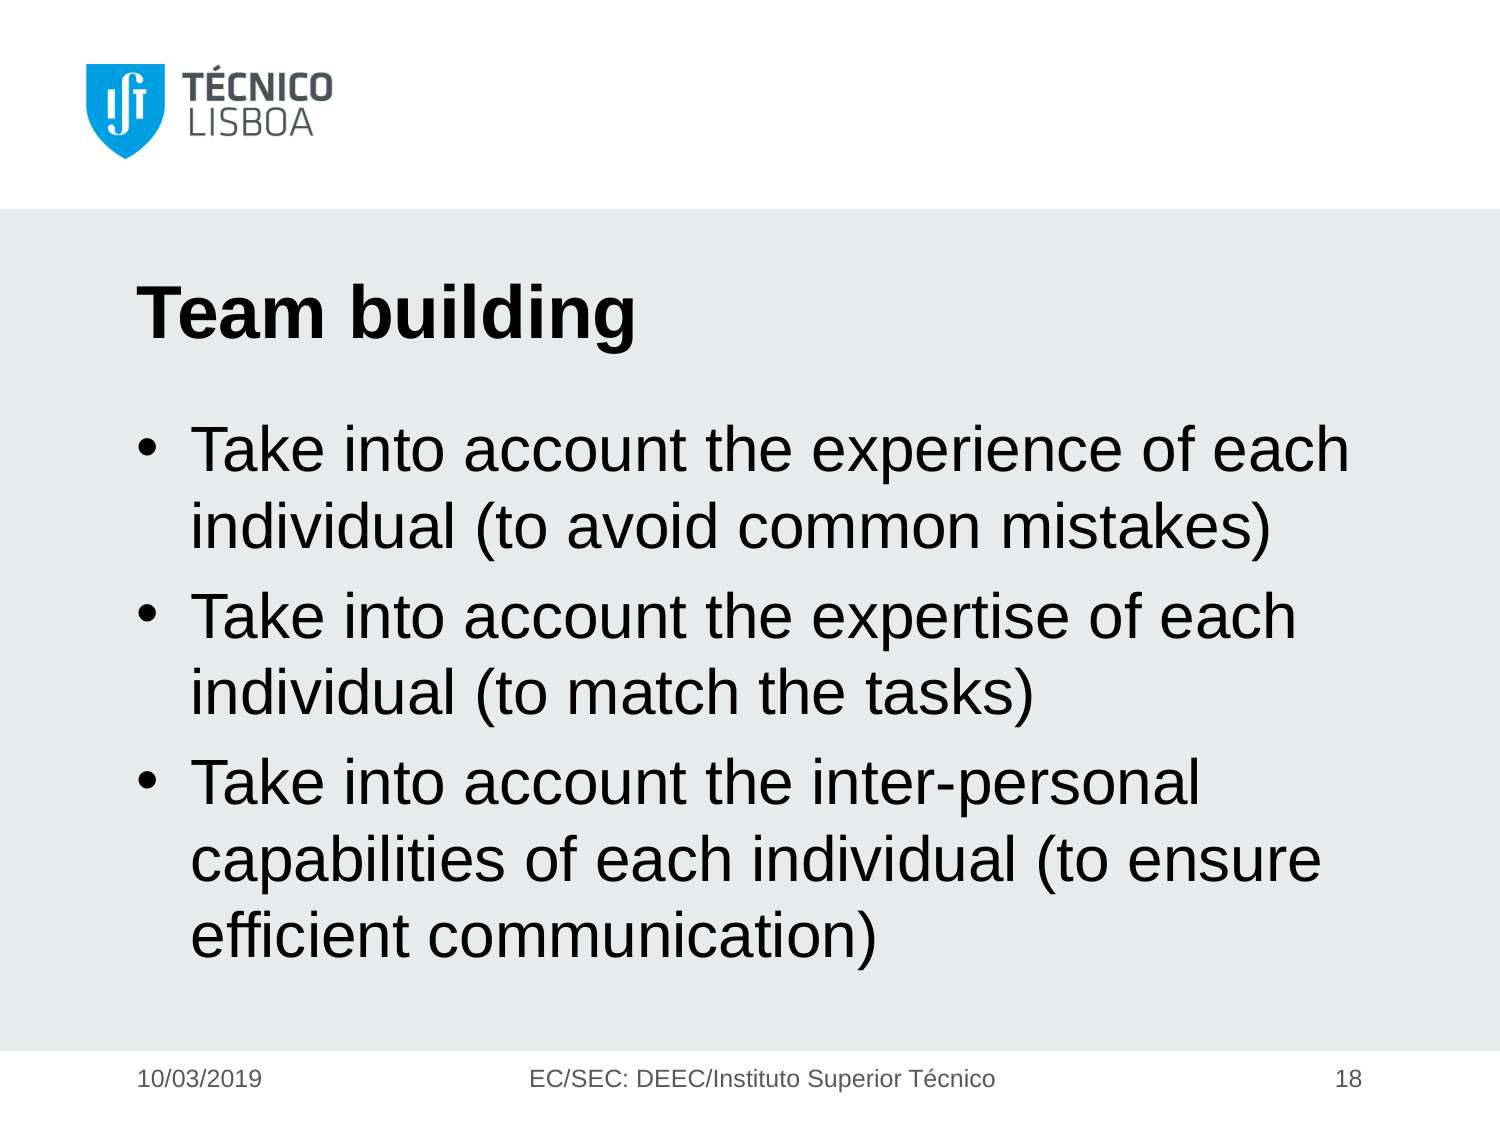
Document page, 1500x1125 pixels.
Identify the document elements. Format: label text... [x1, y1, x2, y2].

slide_number <number> [1077, 1052, 1378, 1103]
picture [0, 0, 1500, 1125]
slide_number 10/03/2019 [121, 1052, 425, 1103]
footer EC/SEC: DEEC/Instituto Superior Técnico [512, 1052, 1021, 1103]
title Team building [121, 237, 1378, 381]
list Take into account the experience of each individual (to avoid common mistakes) Take into account the expertise of each individual (to match the tasks) Take into account the inter-personal capabilities of each individual (to ensure efficient communication) [121, 400, 1378, 1005]
